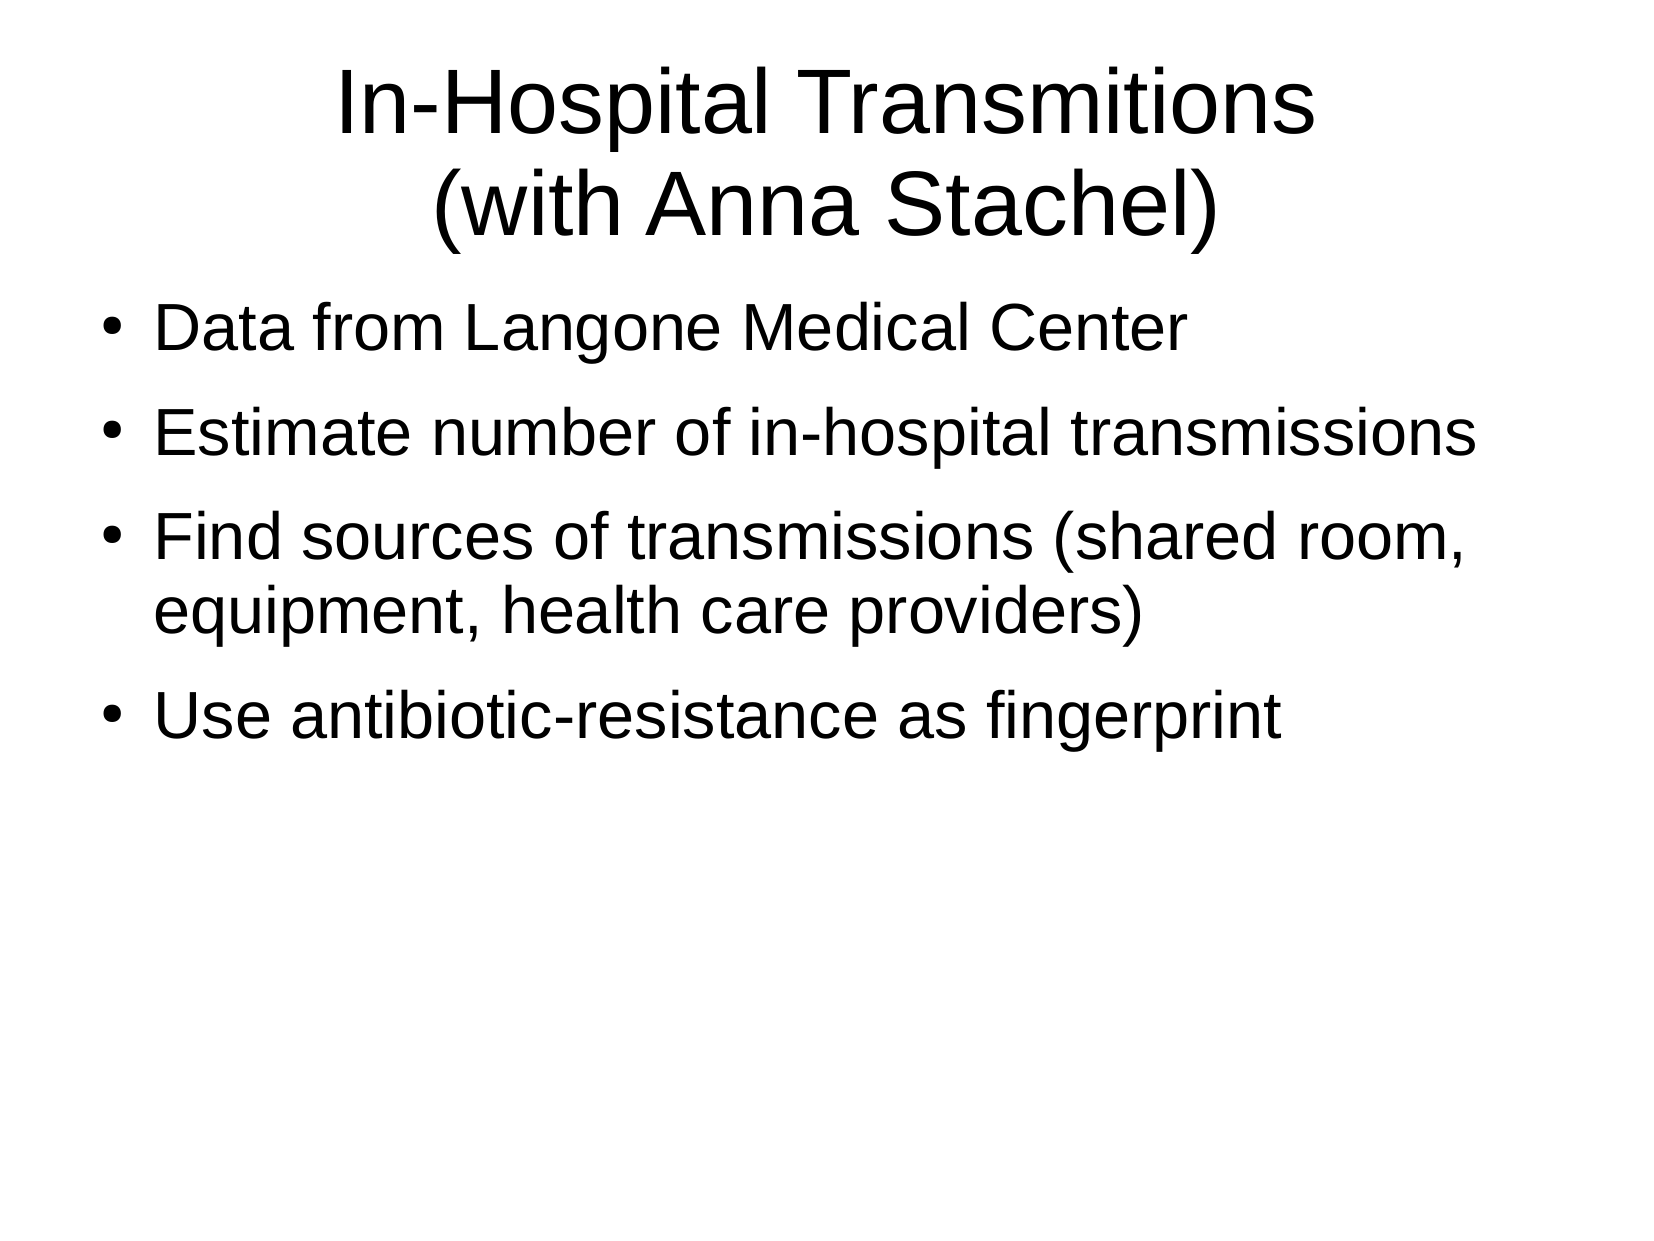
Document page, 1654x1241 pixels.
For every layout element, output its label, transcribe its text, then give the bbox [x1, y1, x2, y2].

title In-Hospital Transmitions (with Anna Stachel) [82, 49, 1571, 257]
list Data from Langone Medical Center Estimate number of in-hospital transmissions Find sources of transmissions (shared room, equipment, health care providers) Use antibiotic-resistance as fingerprint [82, 290, 1571, 1010]
